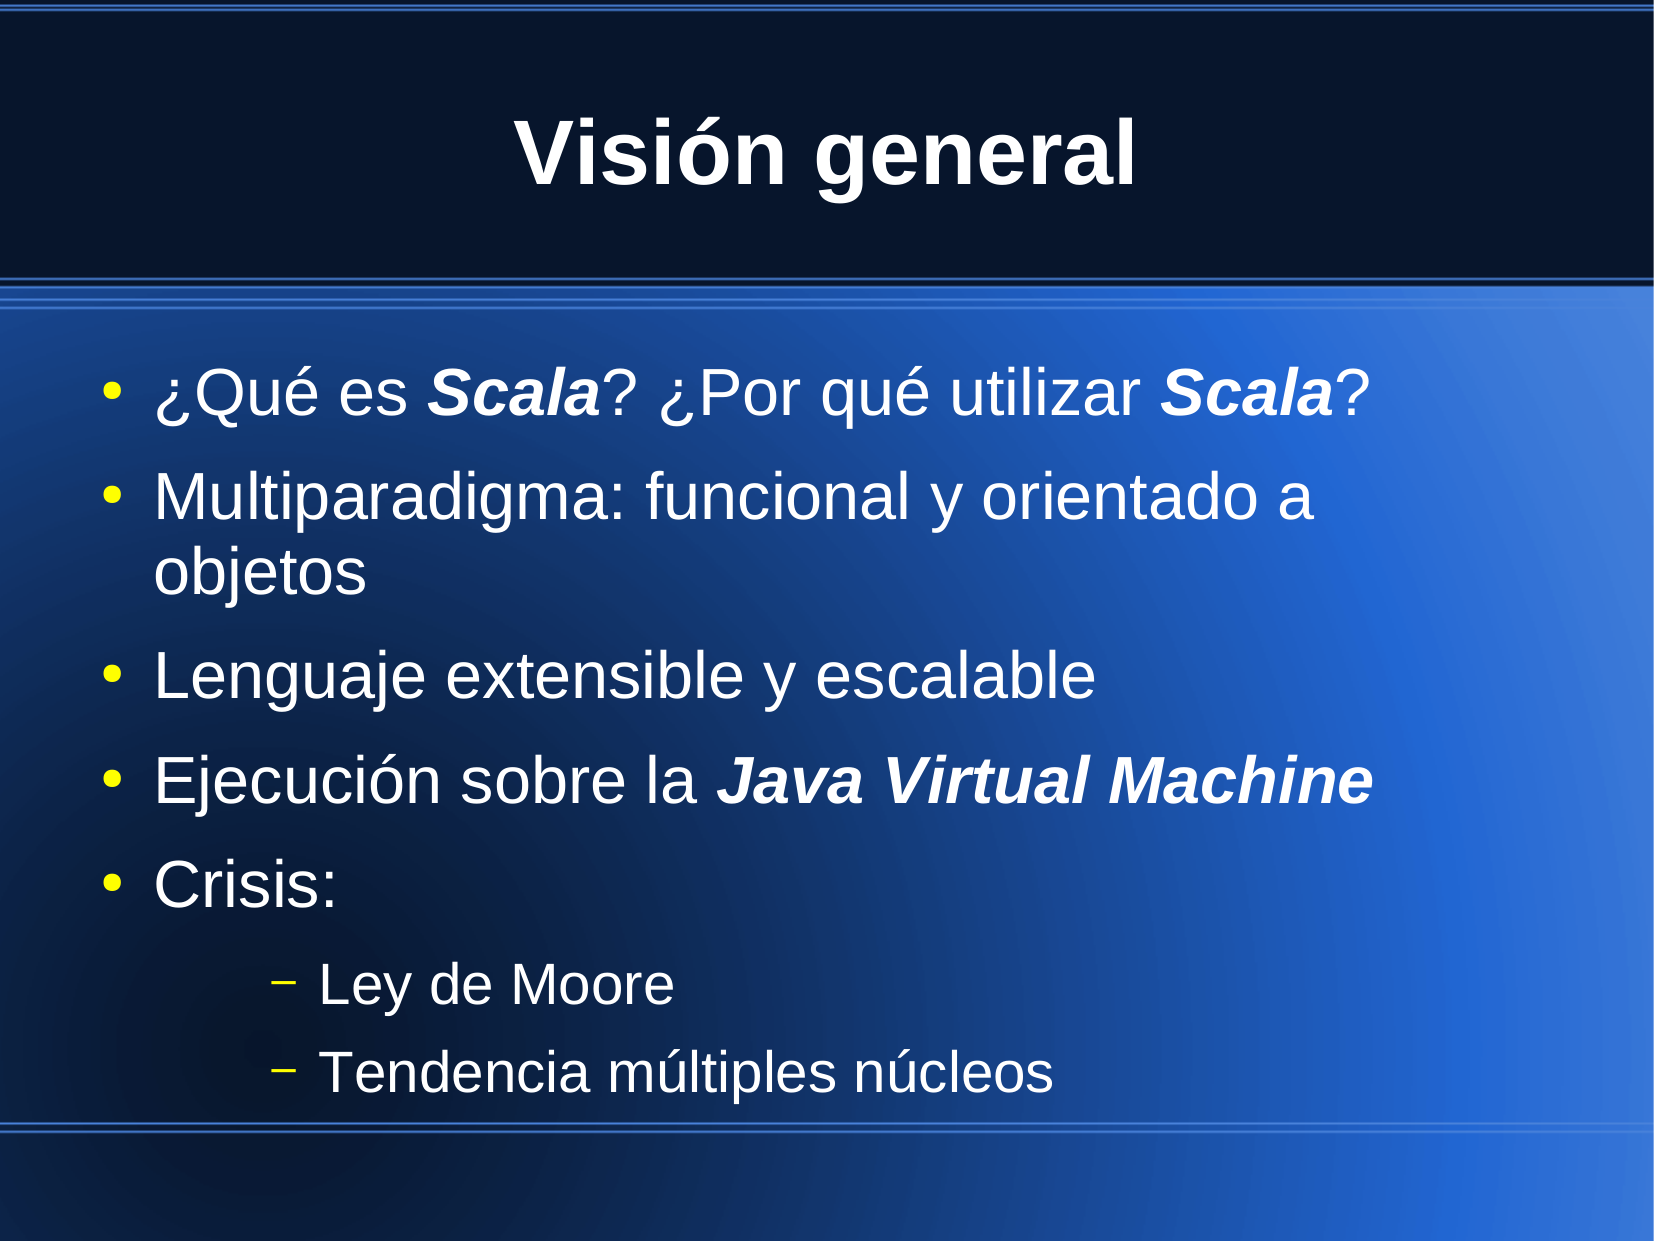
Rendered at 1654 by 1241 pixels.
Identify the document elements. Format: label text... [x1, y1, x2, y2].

list ¿Qué es Scala? ¿Por qué utilizar Scala? Multiparadigma: funcional y orientado a objetos Lenguaje extensible y escalable Ejecución sobre la Java Virtual Machine Crisis: Ley de Moore Tendencia múltiples núcleos [82, 355, 1536, 1106]
picture [0, 0, 1654, 1241]
title Visión general [82, 49, 1571, 257]
